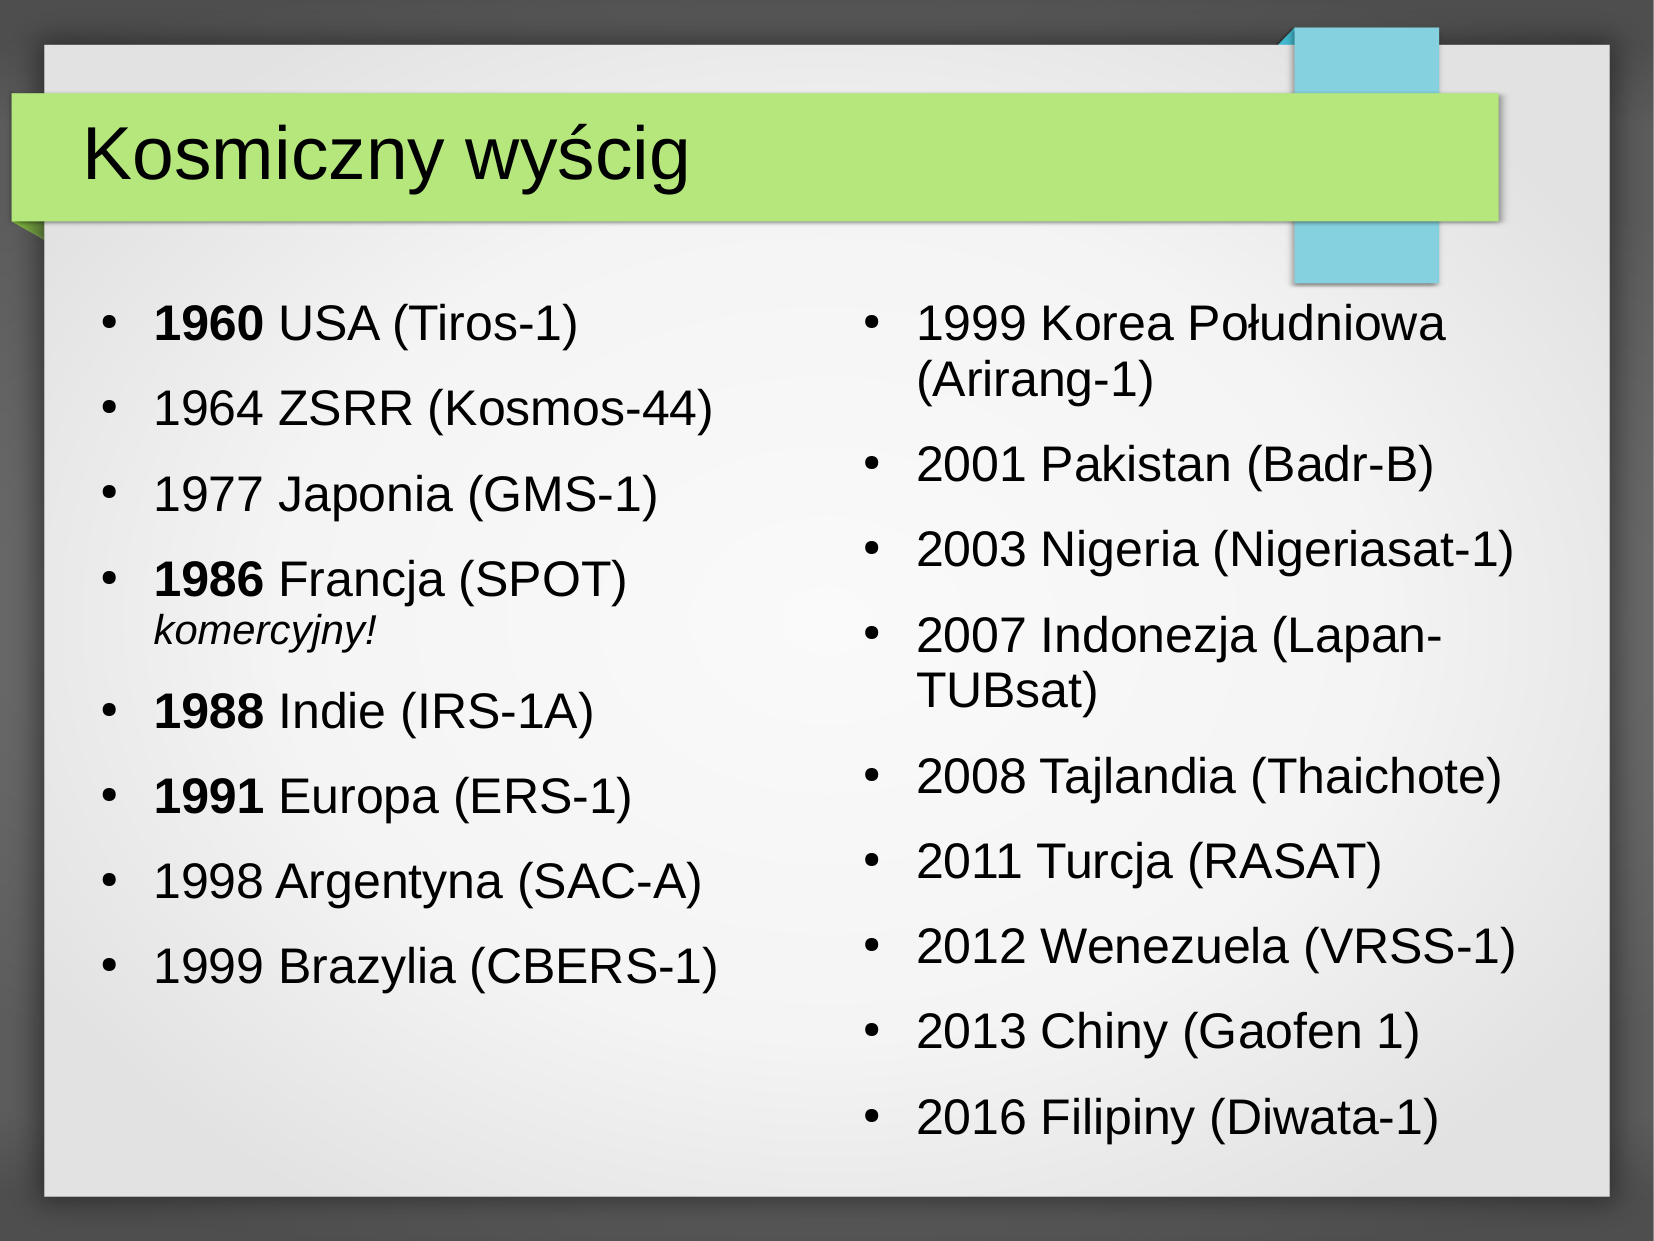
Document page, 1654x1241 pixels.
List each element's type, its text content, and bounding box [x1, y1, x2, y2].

title Kosmiczny wyścig [82, 94, 1264, 213]
list 1960 USA (Tiros-1) 1964 ZSRR (Kosmos-44) 1977 Japonia (GMS-1) 1986 Francja (SPOT) komercyjny! 1988 Indie (IRS-1A) 1991 Europa (ERS-1) 1998 Argentyna (SAC-A) 1999 Brazylia (CBERS-1) [82, 295, 809, 1158]
picture [0, 0, 1654, 1241]
list 1999 Korea Południowa (Arirang-1) 2001 Pakistan (Badr-B) 2003 Nigeria (Nigeriasat-1) 2007 Indonezja (Lapan-TUBsat) 2008 Tajlandia (Thaichote) 2011 Turcja (RASAT) 2012 Wenezuela (VRSS-1) 2013 Chiny (Gaofen 1) 2016 Filipiny (Diwata-1) [845, 295, 1572, 1182]
